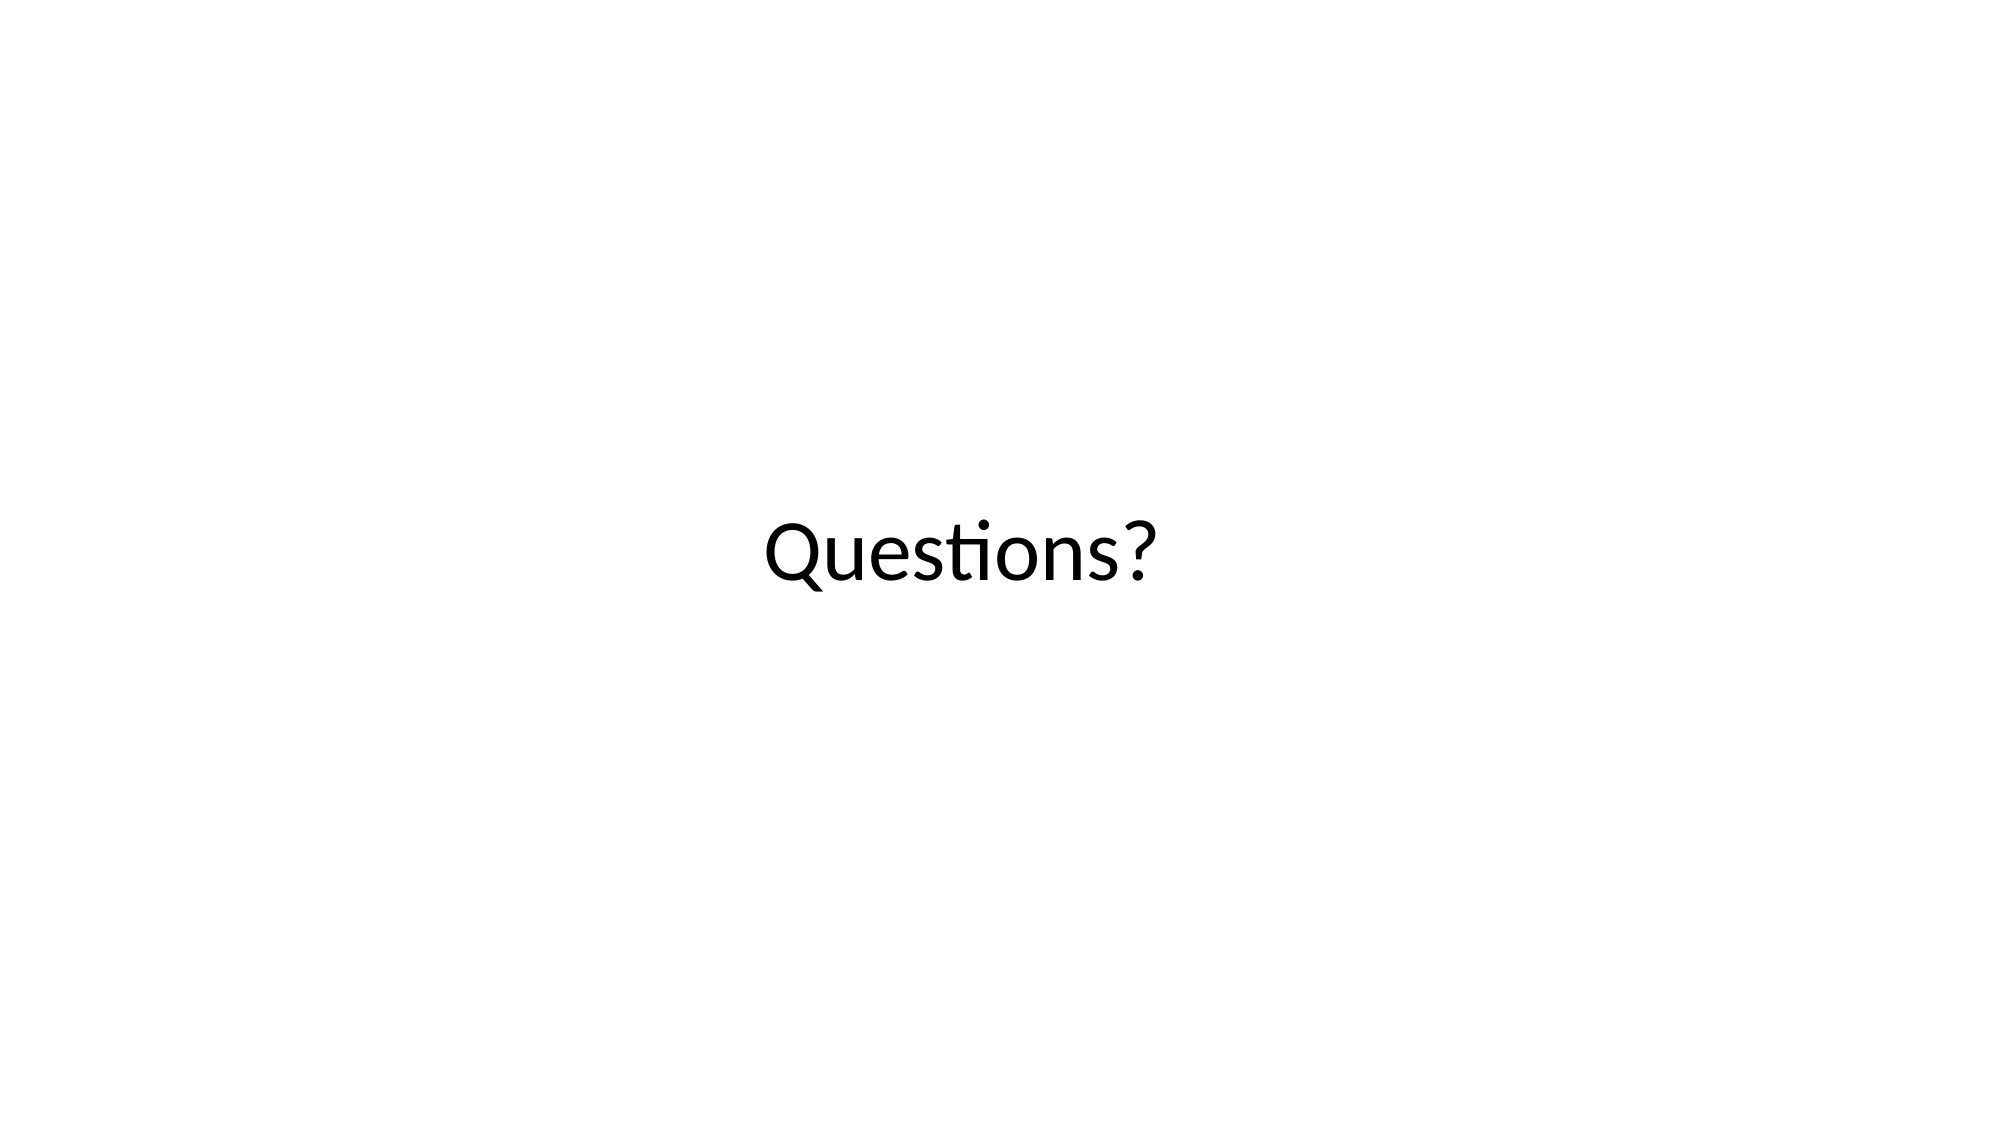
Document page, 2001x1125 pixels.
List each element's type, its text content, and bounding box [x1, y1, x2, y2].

title Questions? [387, 450, 1538, 668]
